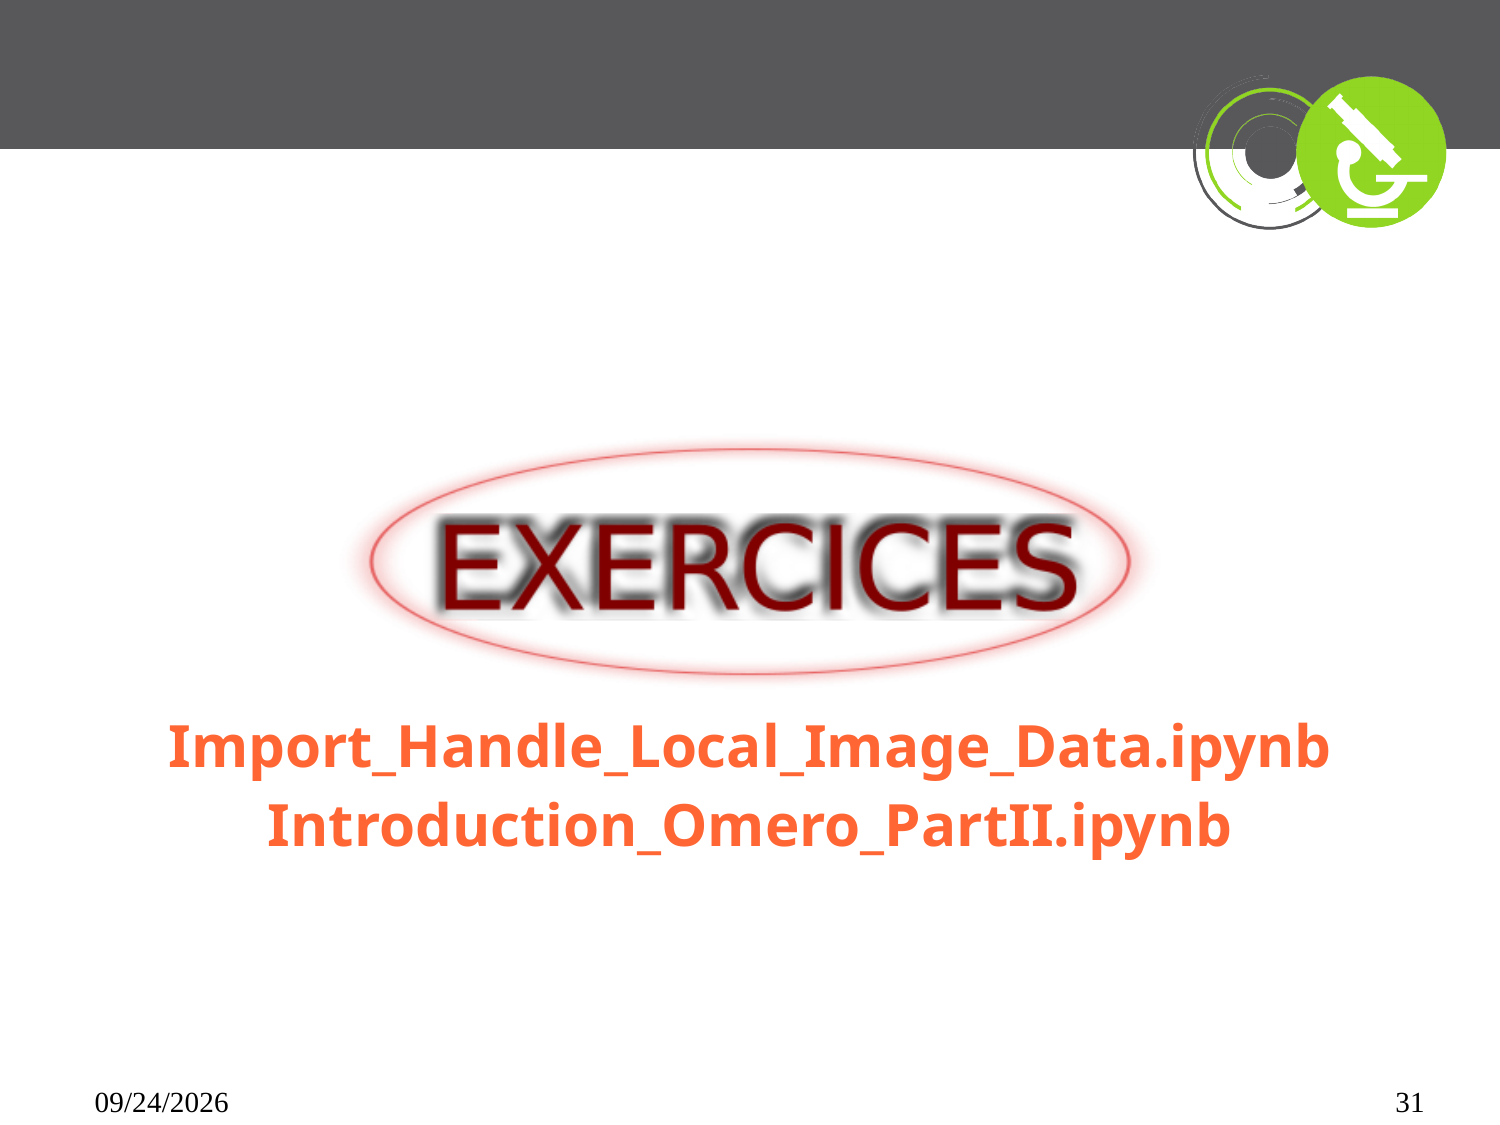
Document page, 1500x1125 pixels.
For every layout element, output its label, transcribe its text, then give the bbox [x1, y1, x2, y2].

picture [296, 427, 1205, 682]
picture [1188, 69, 1453, 236]
text_box Import_Handle_Local_Image_Data.ipynb Introduction_Omero_PartII.ipynb [94, 682, 1406, 886]
